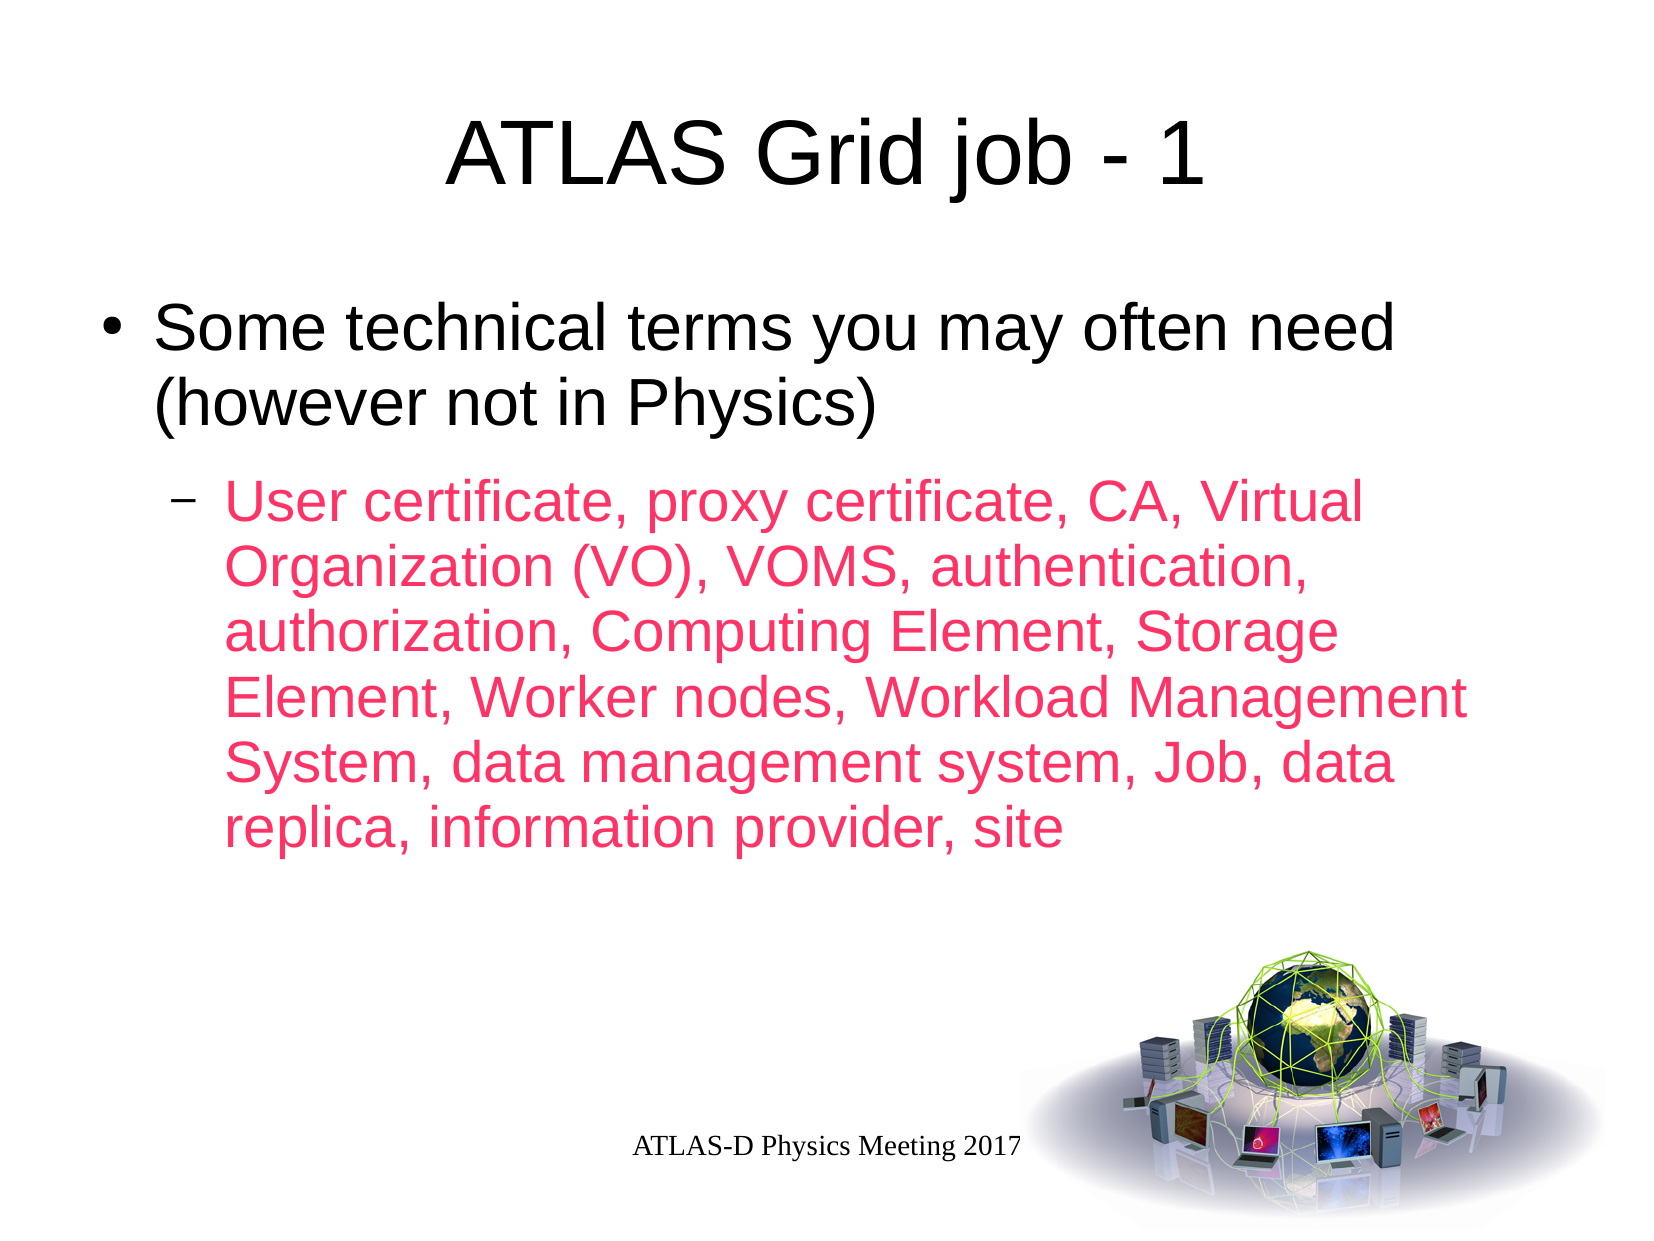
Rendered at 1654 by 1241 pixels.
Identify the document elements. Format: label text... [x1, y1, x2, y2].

list Some technical terms you may often need (however not in Physics) User certificate, proxy certificate, CA, Virtual Organization (VO), VOMS, authentication, authorization, Computing Element, Storage Element, Worker nodes, Workload Management System, data management system, Job, data replica, information provider, site [82, 290, 1571, 1010]
picture [1020, 944, 1605, 1230]
title ATLAS Grid job - 1 [82, 49, 1571, 257]
